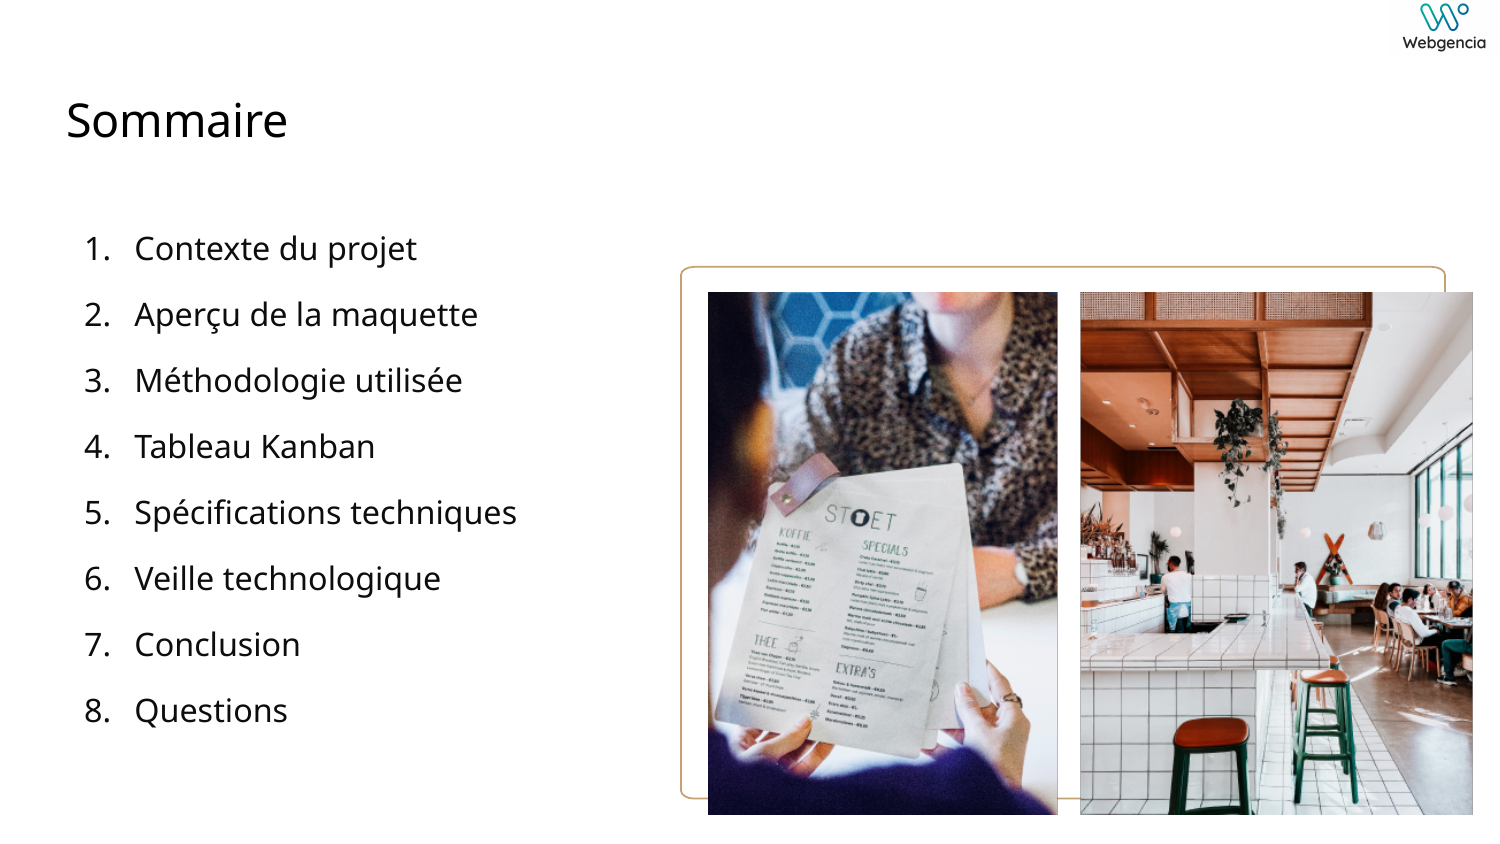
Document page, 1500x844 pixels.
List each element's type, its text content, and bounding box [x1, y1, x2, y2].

picture [1389, 0, 1500, 56]
title Sommaire [51, 72, 1449, 167]
list Contexte du projet Aperçu de la maquette Méthodologie utilisée Tableau Kanban Spécifications techniques Veille technologique Conclusion Questions [51, 189, 1449, 750]
picture [679, 265, 1500, 815]
